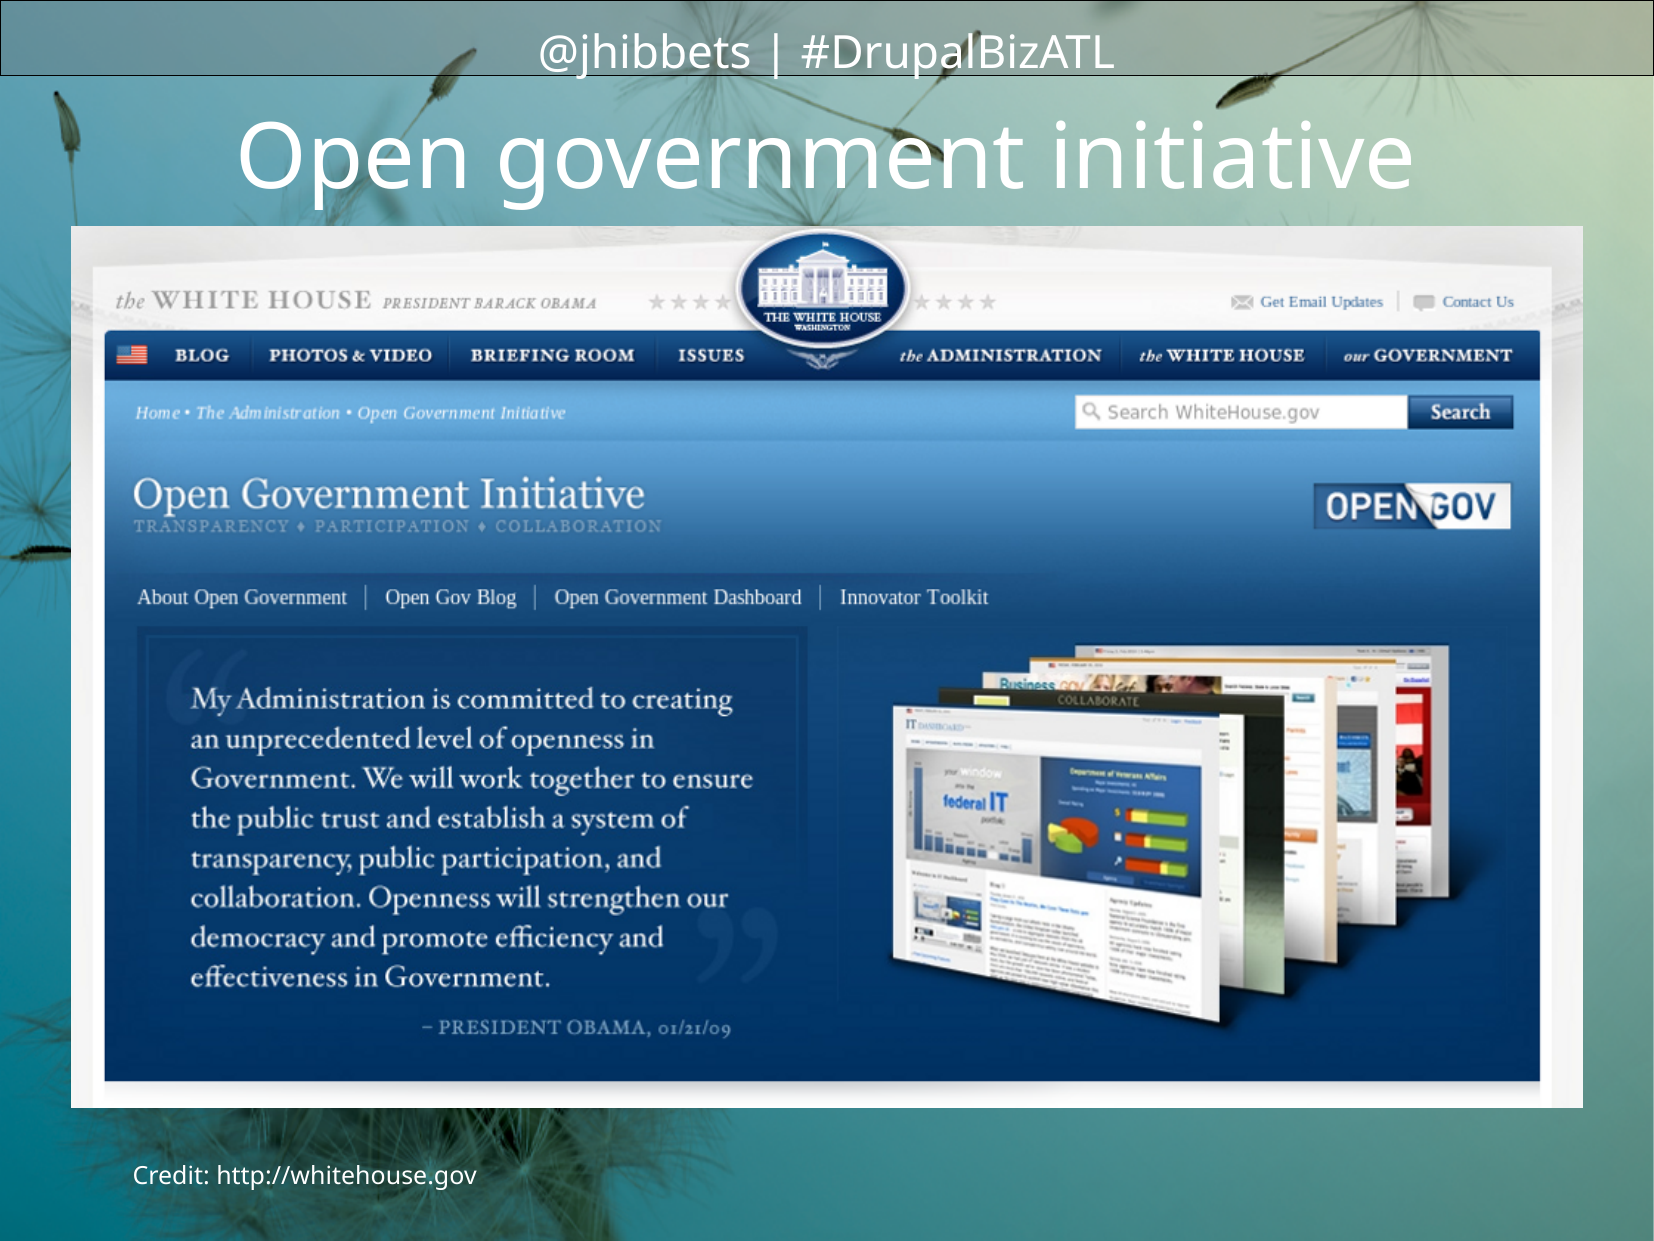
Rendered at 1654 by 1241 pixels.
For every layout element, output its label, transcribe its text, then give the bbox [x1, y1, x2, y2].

title Open government initiative [82, 49, 1571, 226]
picture [0, 76, 1654, 1241]
text_box Credit: http://whitehouse.gov [117, 1150, 496, 1194]
